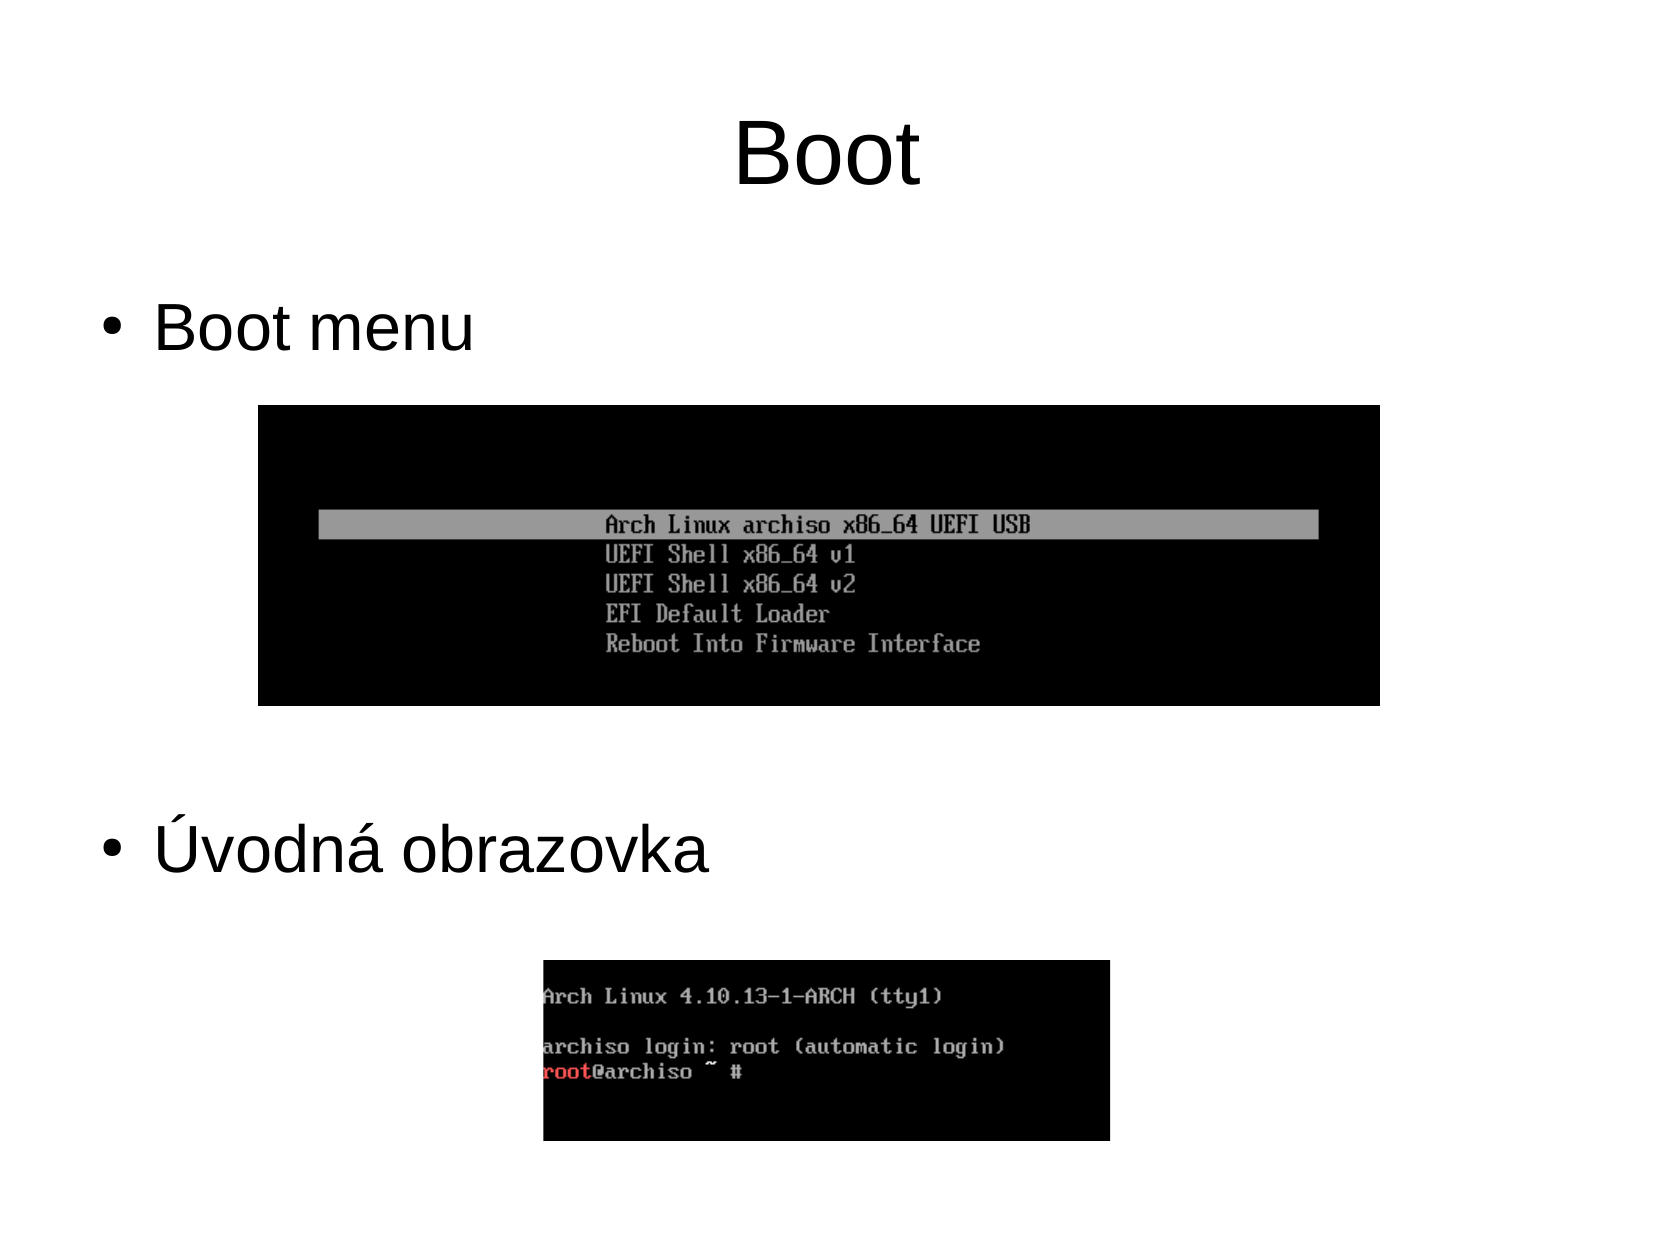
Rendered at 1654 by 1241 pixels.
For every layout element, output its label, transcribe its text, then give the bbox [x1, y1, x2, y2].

list Boot menu Úvodná obrazovka [82, 290, 1571, 1010]
picture [543, 960, 1111, 1141]
title Boot [82, 49, 1571, 257]
picture [258, 405, 1381, 706]
